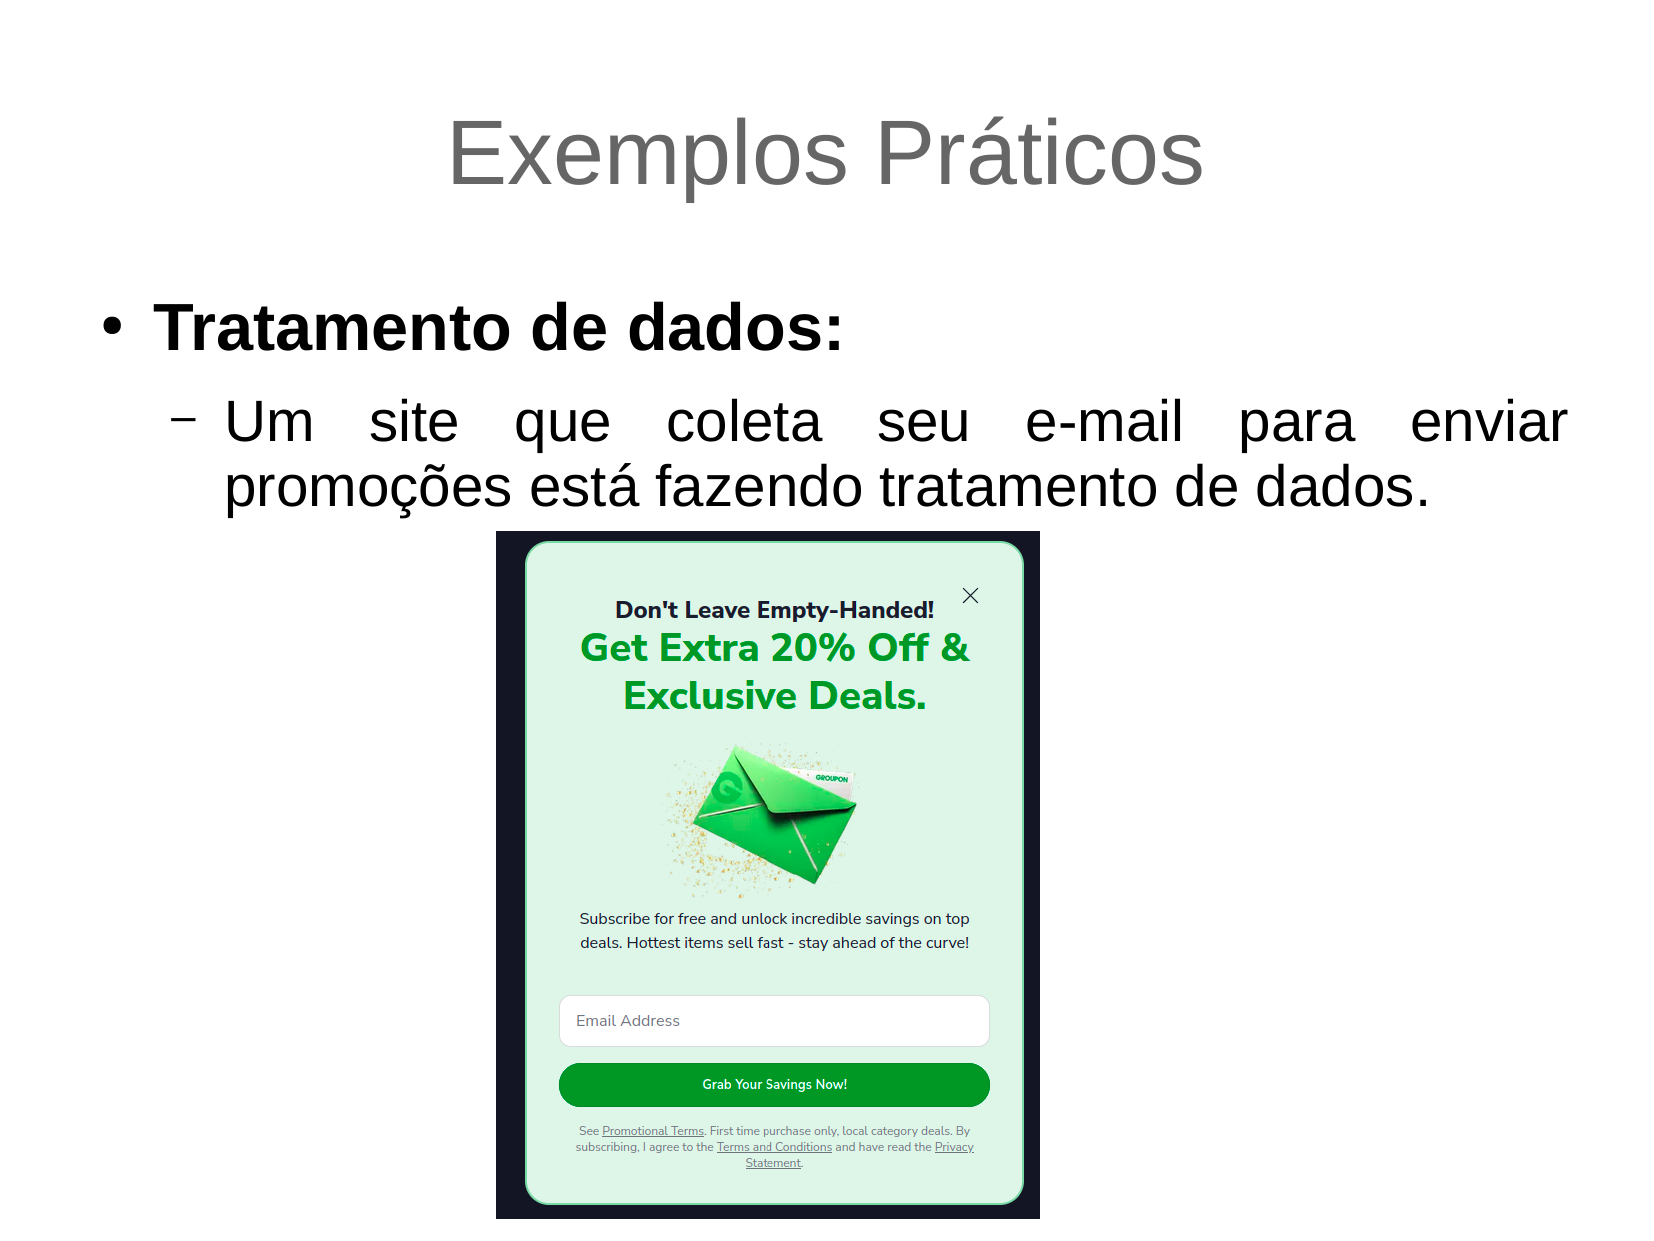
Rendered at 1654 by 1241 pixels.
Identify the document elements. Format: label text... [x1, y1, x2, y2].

title Exemplos Práticos [82, 49, 1571, 257]
picture [496, 531, 1040, 1219]
list Tratamento de dados: Um site que coleta seu e-mail para enviar promoções está fazendo tratamento de dados. [82, 290, 1571, 1158]
